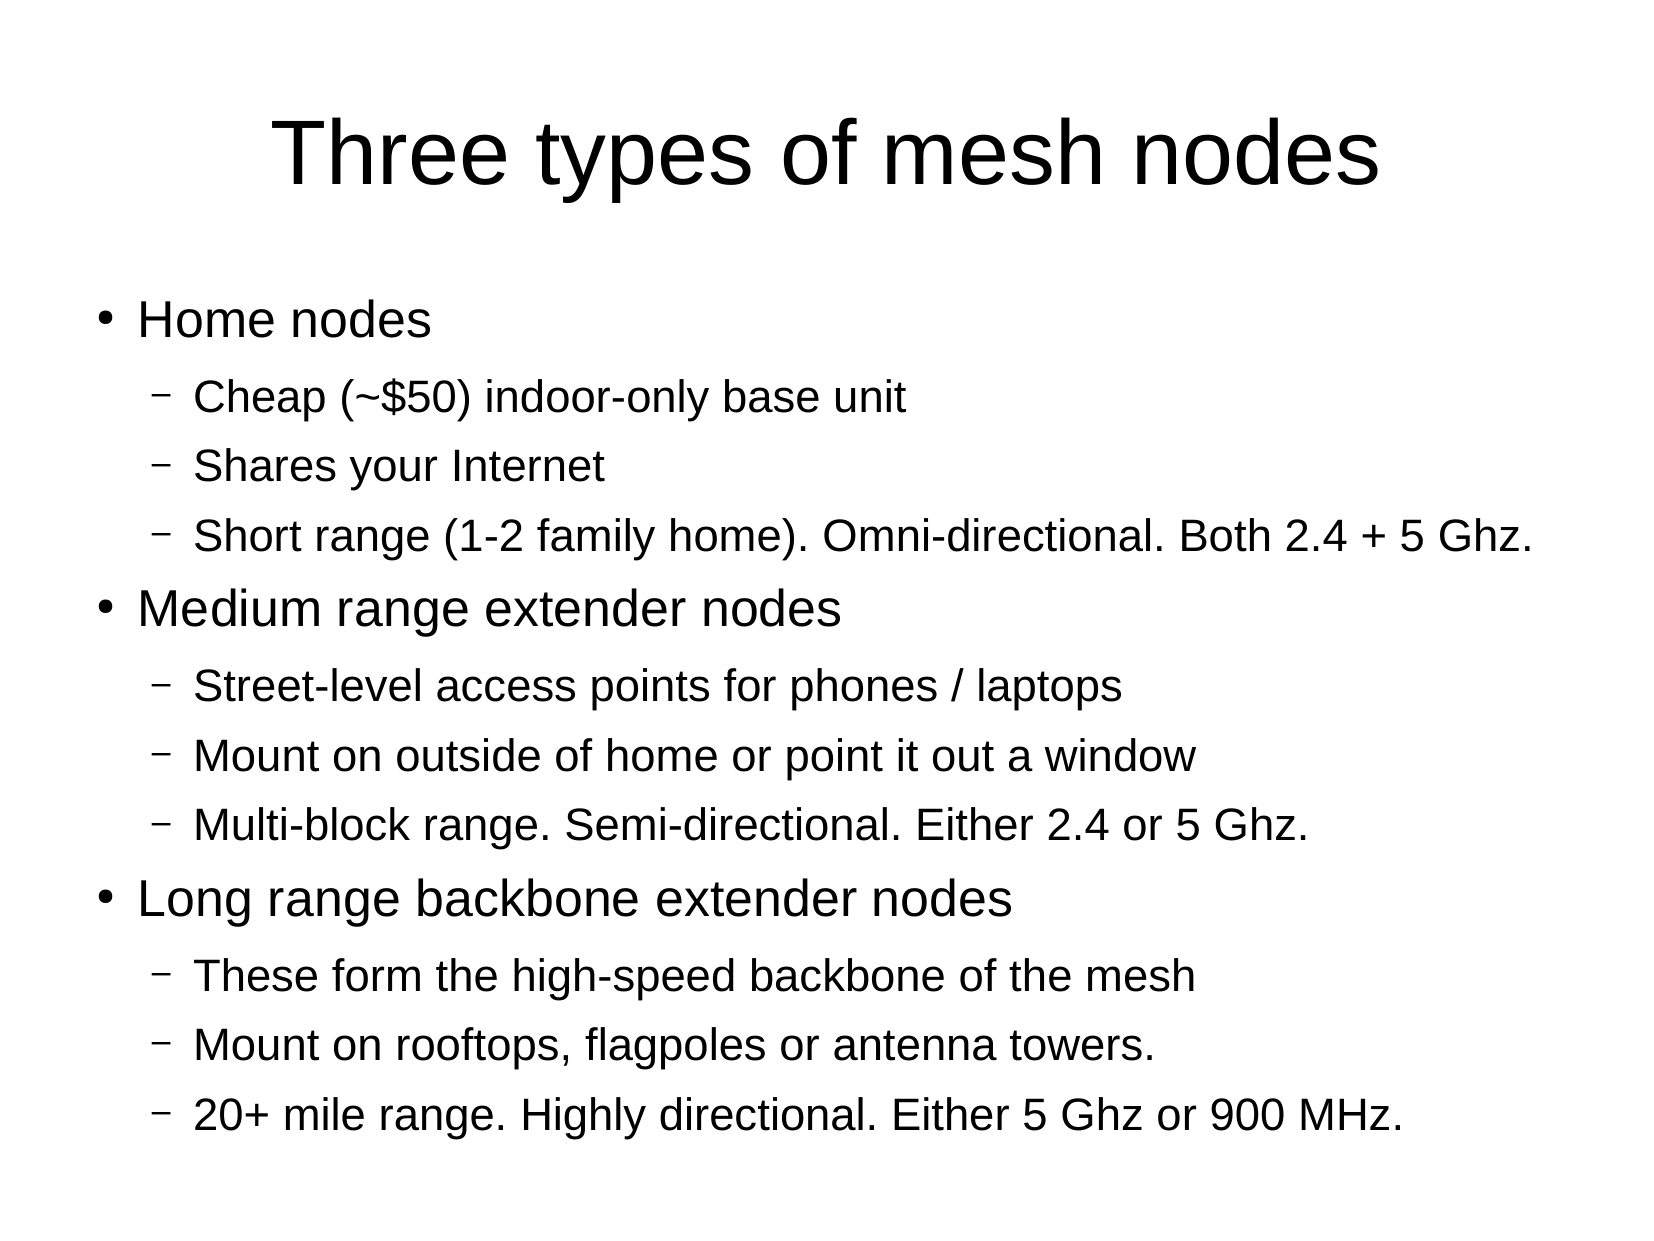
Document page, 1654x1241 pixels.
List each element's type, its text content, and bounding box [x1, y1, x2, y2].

title Three types of mesh nodes [82, 49, 1571, 257]
list Home nodes Cheap (~$50) indoor-only base unit Shares your Internet Short range (1-2 family home). Omni-directional. Both 2.4 + 5 Ghz. Medium range extender nodes Street-level access points for phones / laptops Mount on outside of home or point it out a window Multi-block range. Semi-directional. Either 2.4 or 5 Ghz. Long range backbone extender nodes These form the high-speed backbone of the mesh Mount on rooftops, flagpoles or antenna towers. 20+ mile range. Highly directional. Either 5 Ghz or 900 MHz. [82, 290, 1538, 1186]
